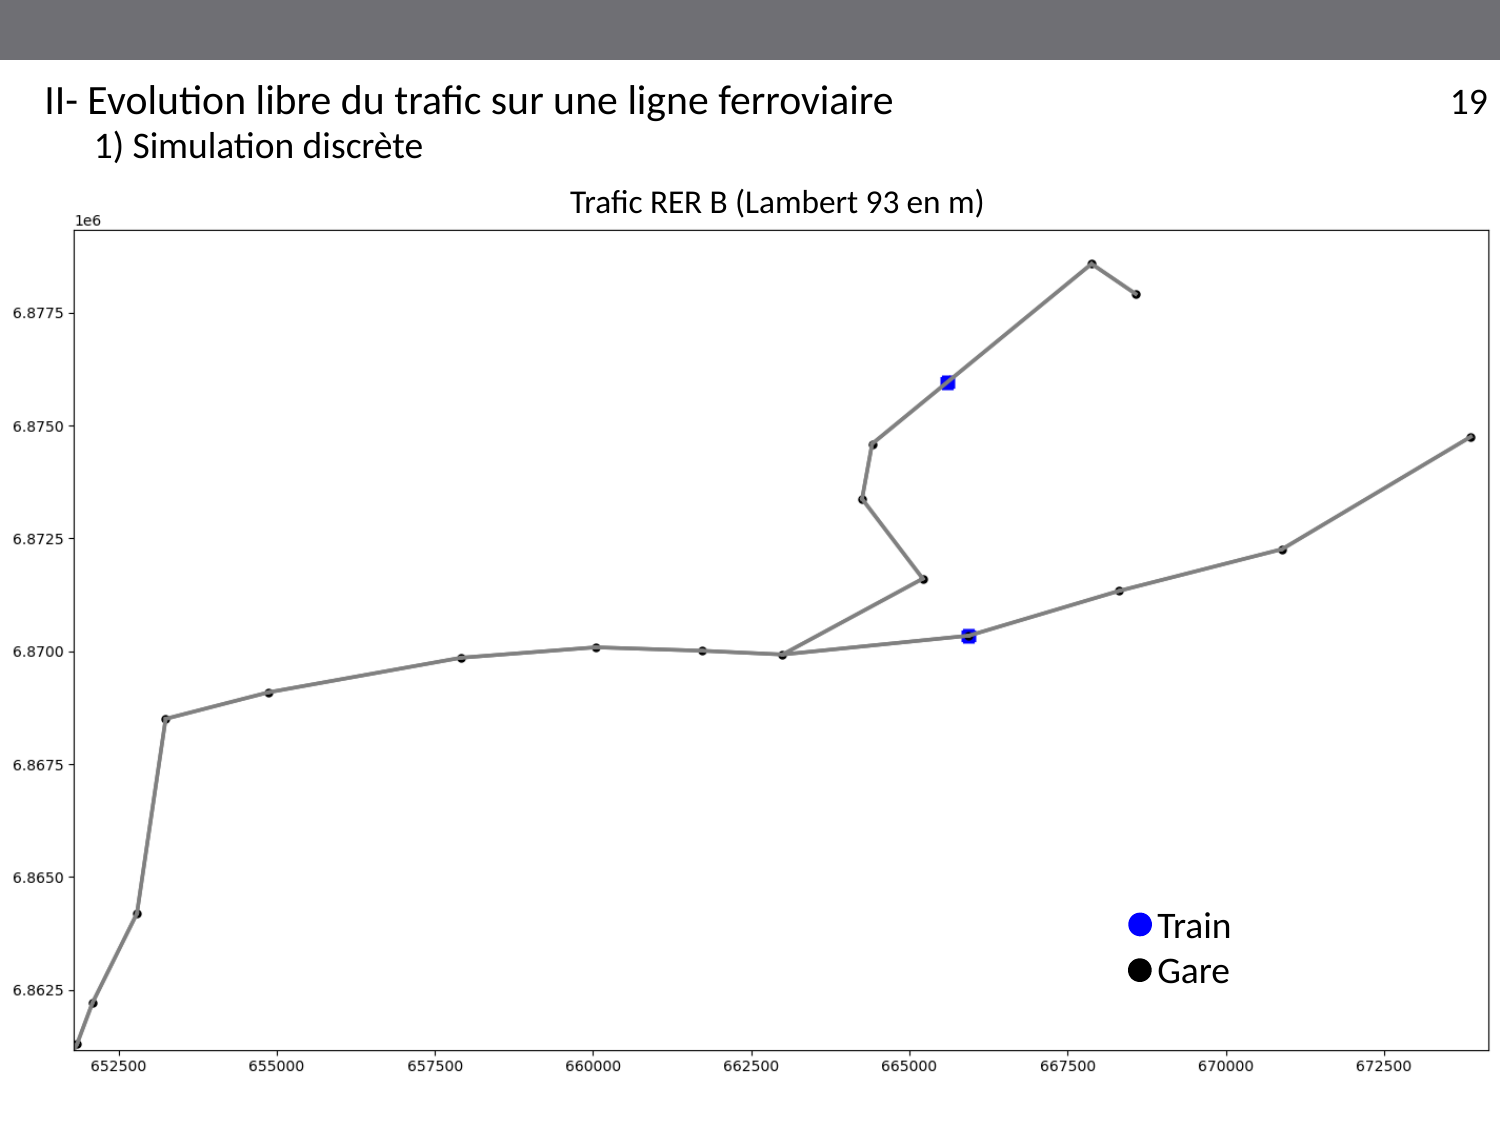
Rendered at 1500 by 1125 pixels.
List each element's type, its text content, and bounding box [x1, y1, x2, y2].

picture [0, 192, 1500, 1088]
text_box 19 [1435, 69, 1500, 131]
text_box [1128, 958, 1142, 982]
text_box II- Evolution libre du trafic sur une ligne ferroviaire [29, 66, 951, 131]
text_box [1128, 912, 1142, 937]
text_box Train Gare [1142, 893, 1248, 1000]
text_box Trafic RER B (Lambert 93 en m) [555, 172, 1008, 229]
text_box 1) Simulation discrète [79, 114, 439, 174]
